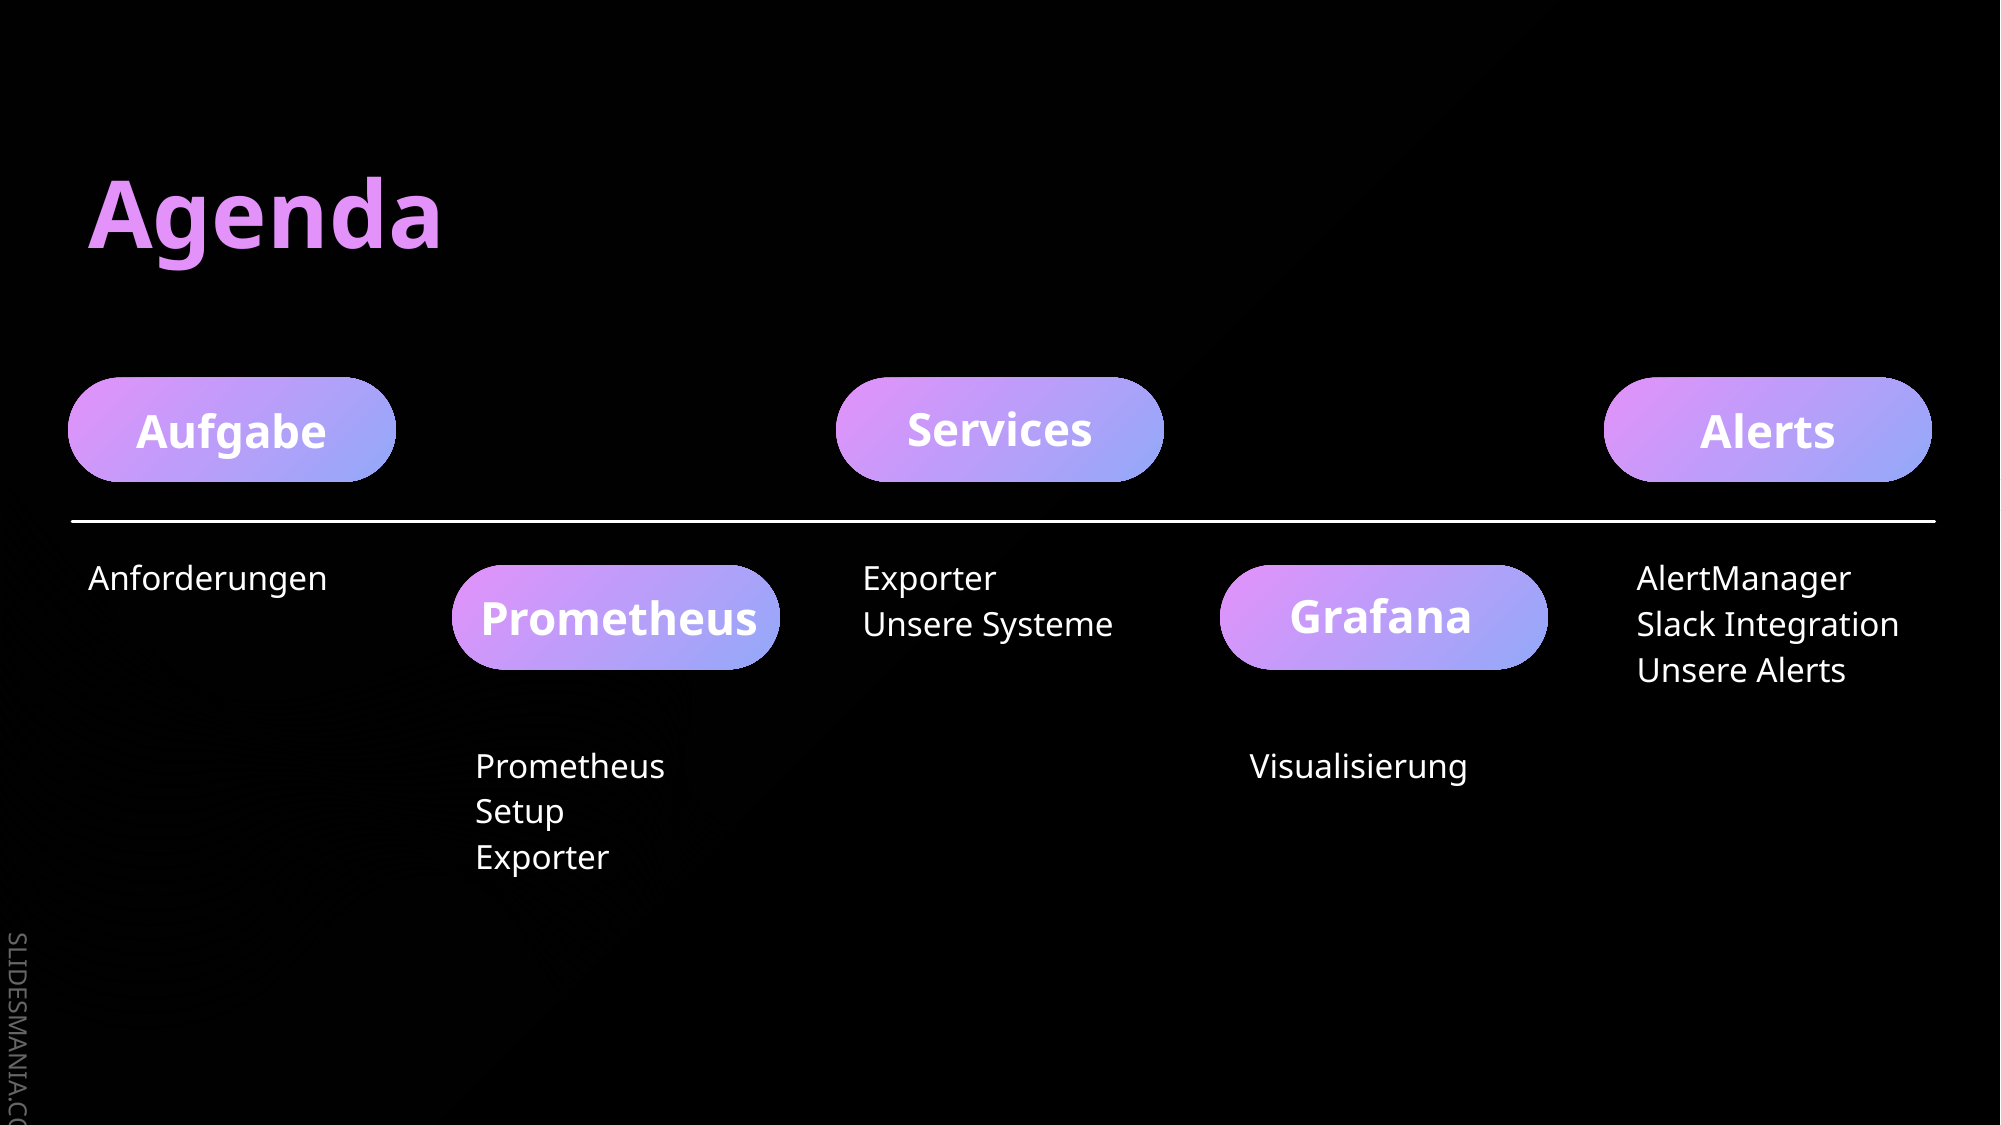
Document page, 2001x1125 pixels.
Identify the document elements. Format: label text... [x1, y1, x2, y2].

text_box [92, 474, 372, 482]
text_box [857, 472, 1143, 482]
list Anforderungen [68, 531, 396, 795]
list Visualisierung [1229, 718, 1558, 983]
subtitle Services [836, 372, 1165, 472]
list Exporter Unsere Systeme [842, 531, 1171, 795]
text_box [1242, 660, 1526, 670]
subtitle Prometheus [455, 561, 783, 662]
list Prometheus Setup Exporter [455, 718, 783, 983]
text_box [1628, 474, 1908, 482]
list AlertManager Slack Integration Unsere Alerts [1616, 531, 1945, 795]
title Agenda [68, 134, 1932, 261]
subtitle Alerts [1604, 373, 1933, 474]
text_box [477, 662, 755, 670]
subtitle Grafana [1217, 559, 1546, 660]
subtitle Aufgabe [68, 373, 396, 474]
